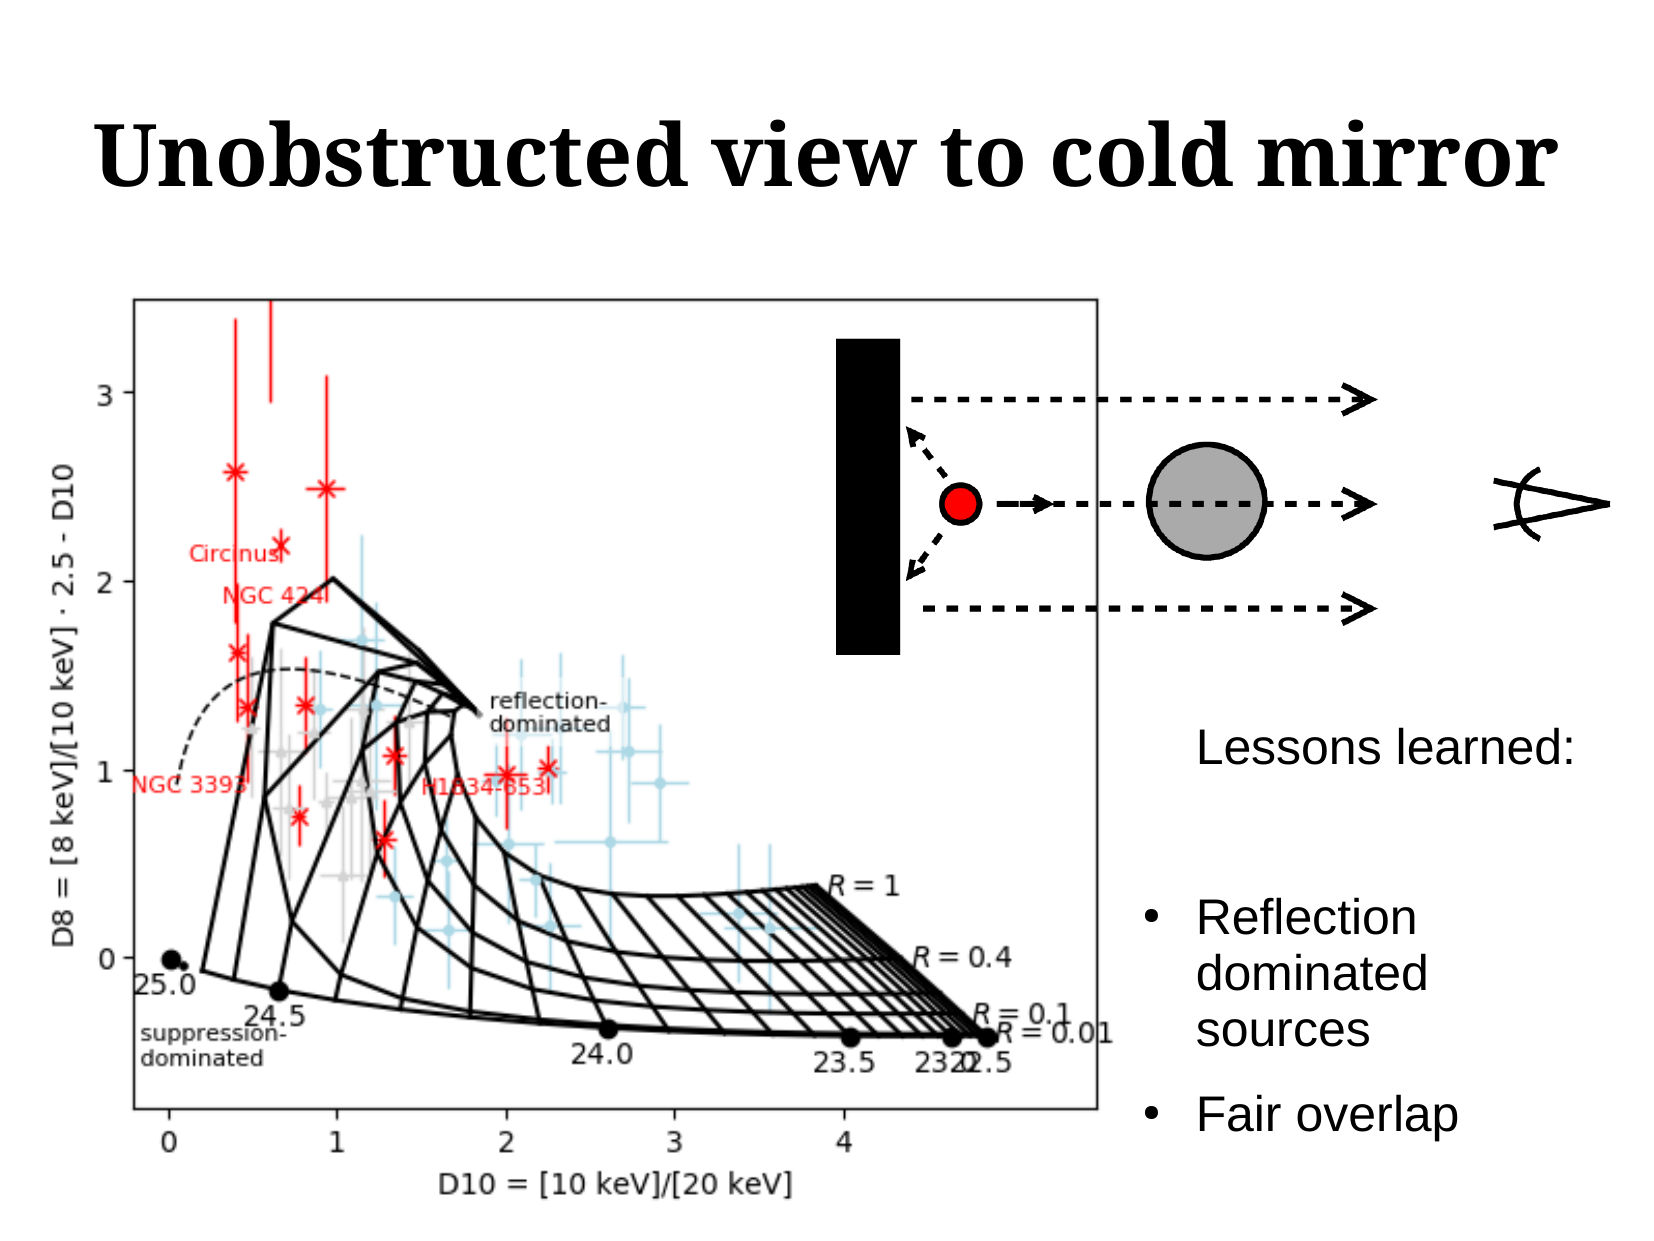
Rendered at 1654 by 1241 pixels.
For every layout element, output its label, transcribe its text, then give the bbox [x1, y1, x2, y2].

picture [30, 272, 1613, 1220]
list Lessons learned: Reflection dominated sources Fair overlap [1125, 633, 1613, 1241]
title Unobstructed view to cold mirror [82, 49, 1571, 257]
